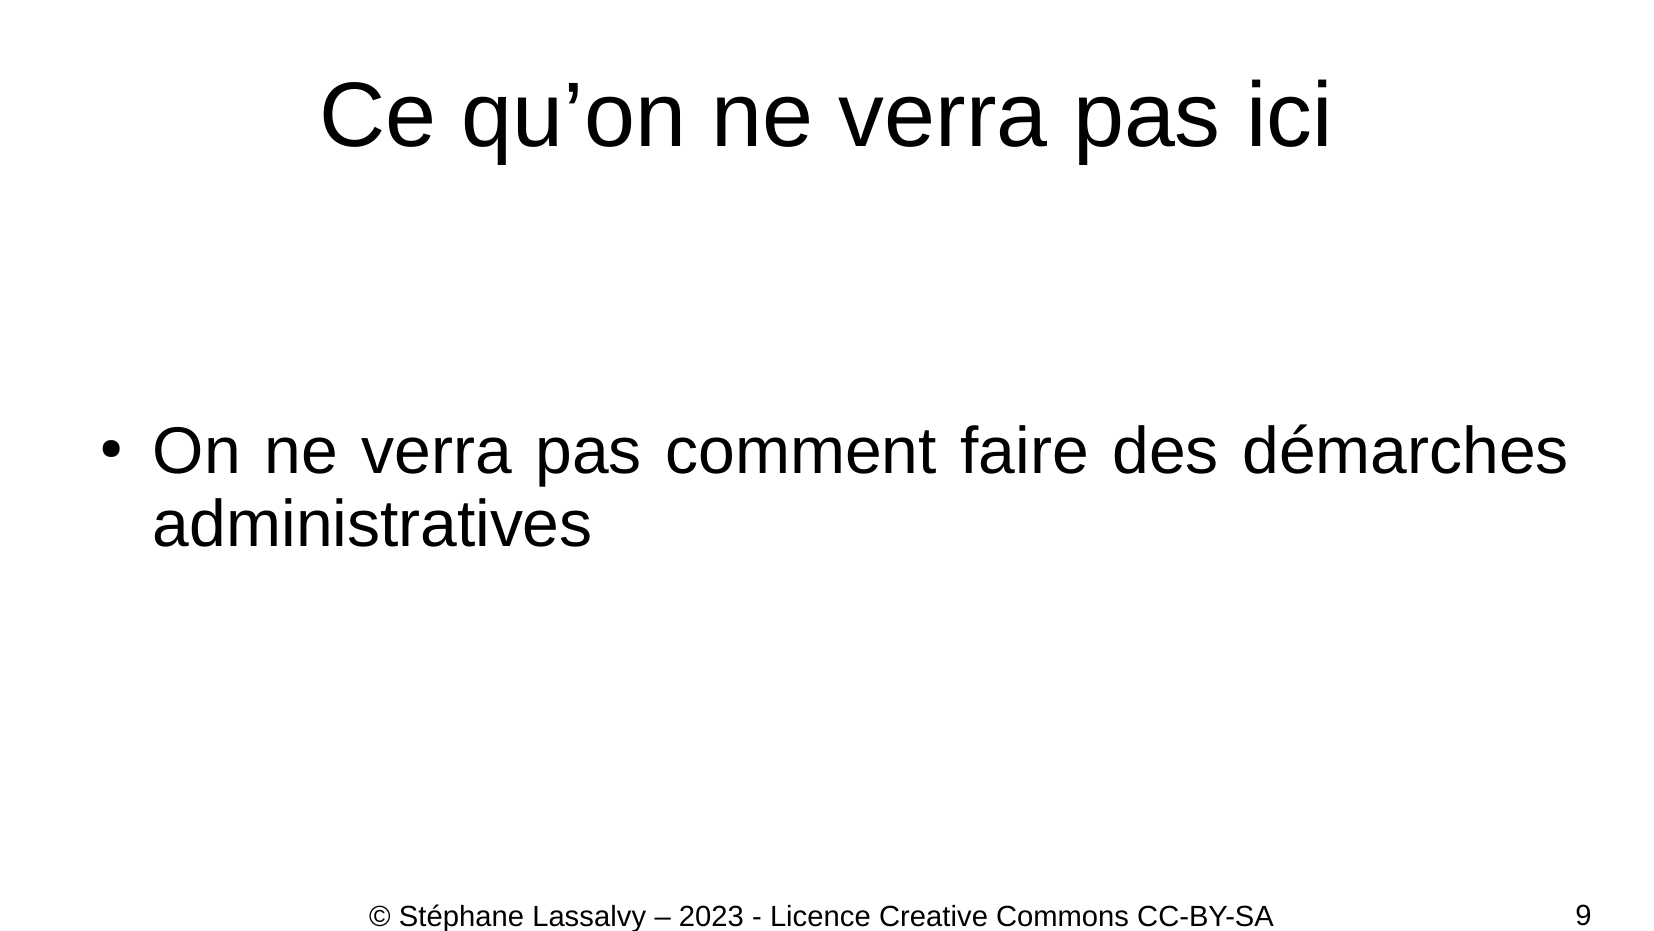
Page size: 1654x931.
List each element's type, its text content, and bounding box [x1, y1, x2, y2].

text_box © Stéphane Lassalvy – 2023 - Licence Creative Commons CC-BY-SA [354, 893, 1300, 931]
list On ne verra pas comment faire des démarches administratives [82, 413, 1571, 562]
text_box <numéro> [1560, 891, 1654, 931]
title Ce qu’on ne verra pas ici [82, 37, 1571, 193]
